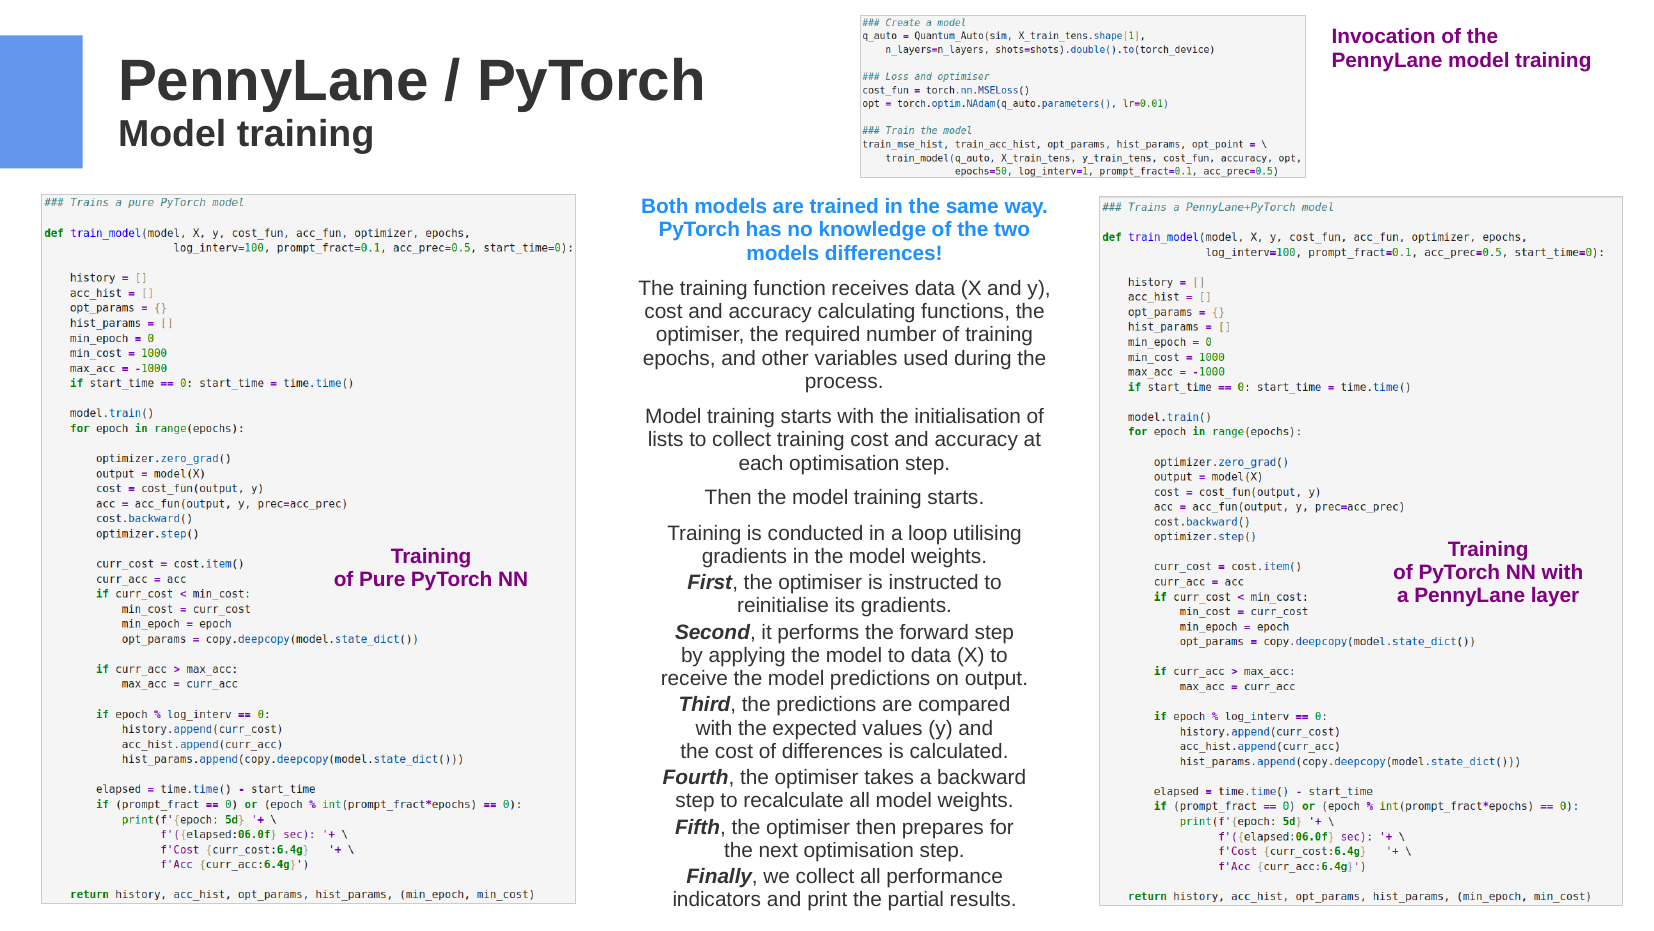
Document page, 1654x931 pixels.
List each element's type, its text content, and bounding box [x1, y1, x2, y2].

title PennyLane / PyTorch Model training [118, 31, 768, 172]
text_box Training of PyTorch NN with a PennyLane layer [1370, 529, 1607, 638]
text_box Invocation of the PennyLane model training [1316, 17, 1625, 103]
picture [860, 15, 1306, 178]
list Both models are trained in the same way. PyTorch has no knowledge of the two models differences! The training function receives data (X and y), cost and accuracy calculating functions, the optimiser, the required number of training epochs, and other variables used during the process. Model training starts with the initialisation of lists to collect training cost and accuracy at each optimisation step. Then the model training starts. Training is conducted in a loop utilising gradients in the model weights. First, the optimiser is instructed to reinitialise its gradients. Second, it performs the forward step by applying the model to data (X) to receive the model predictions on output. Third, the predictions are compared with the expected values (y) and the cost of differences is calculated. Fourth, the optimiser takes a backward step to recalculate all model weights. Fifth, the optimiser then prepares for the next optimisation step. Finally, we collect all performance indicators and print the partial results. [625, 194, 1063, 910]
picture [41, 194, 576, 904]
text_box Training of Pure PyTorch NN [318, 537, 544, 623]
picture [1099, 196, 1623, 906]
